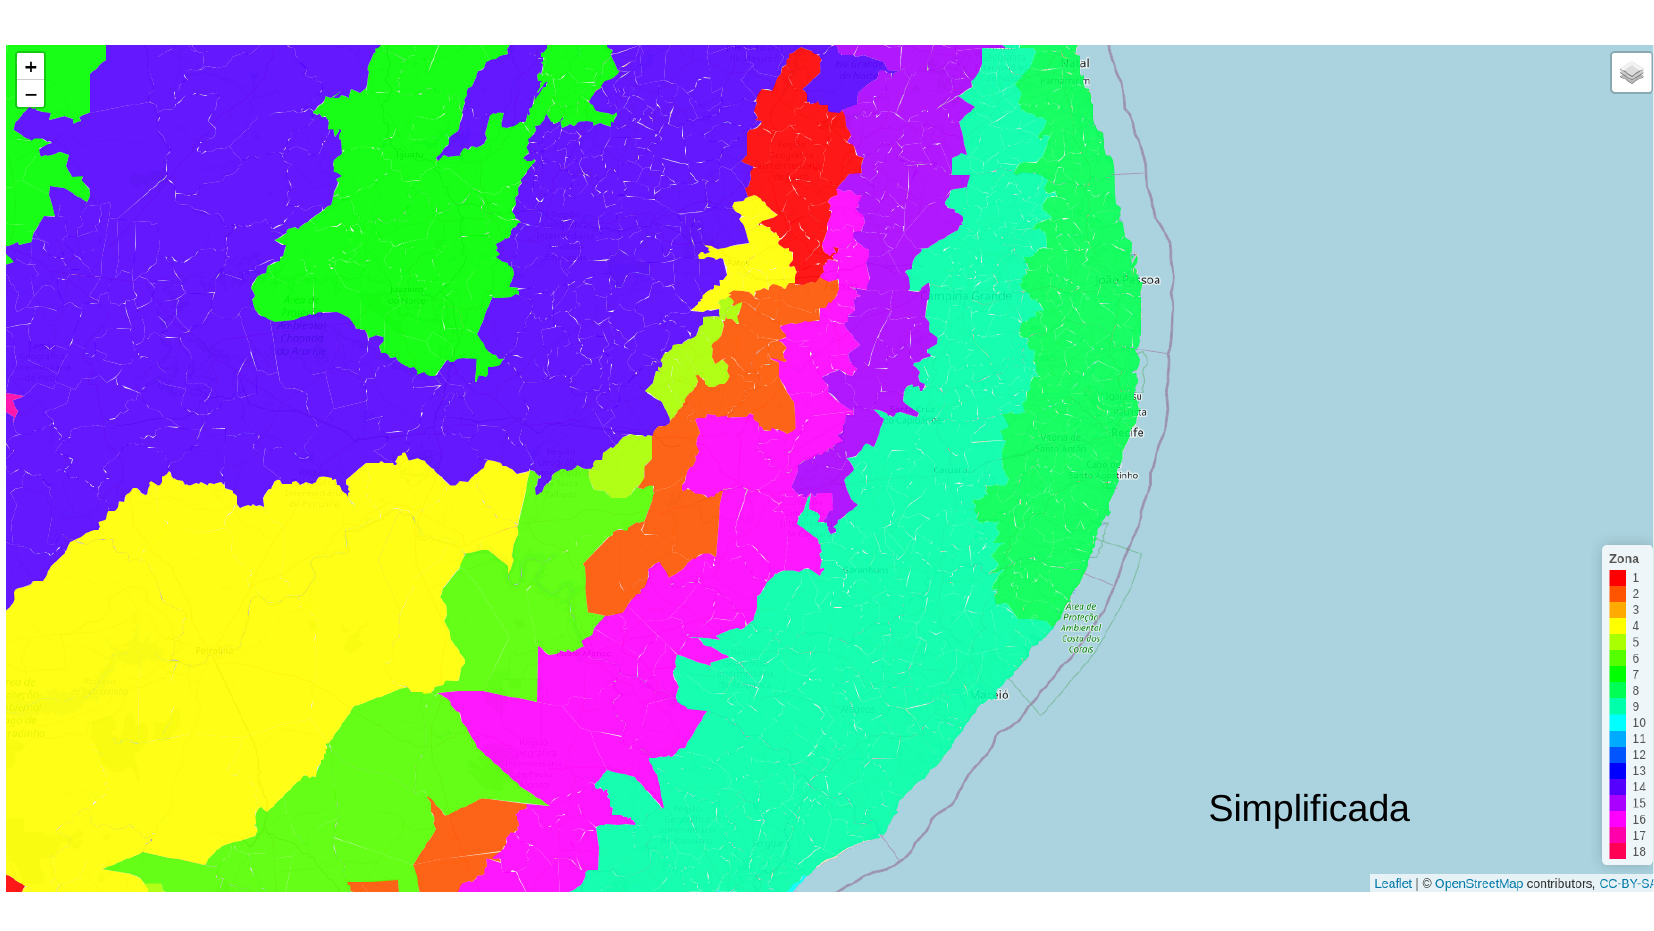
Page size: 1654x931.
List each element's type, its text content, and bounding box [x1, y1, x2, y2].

picture [6, 45, 1654, 892]
text_box Simplificada [1193, 780, 1426, 837]
